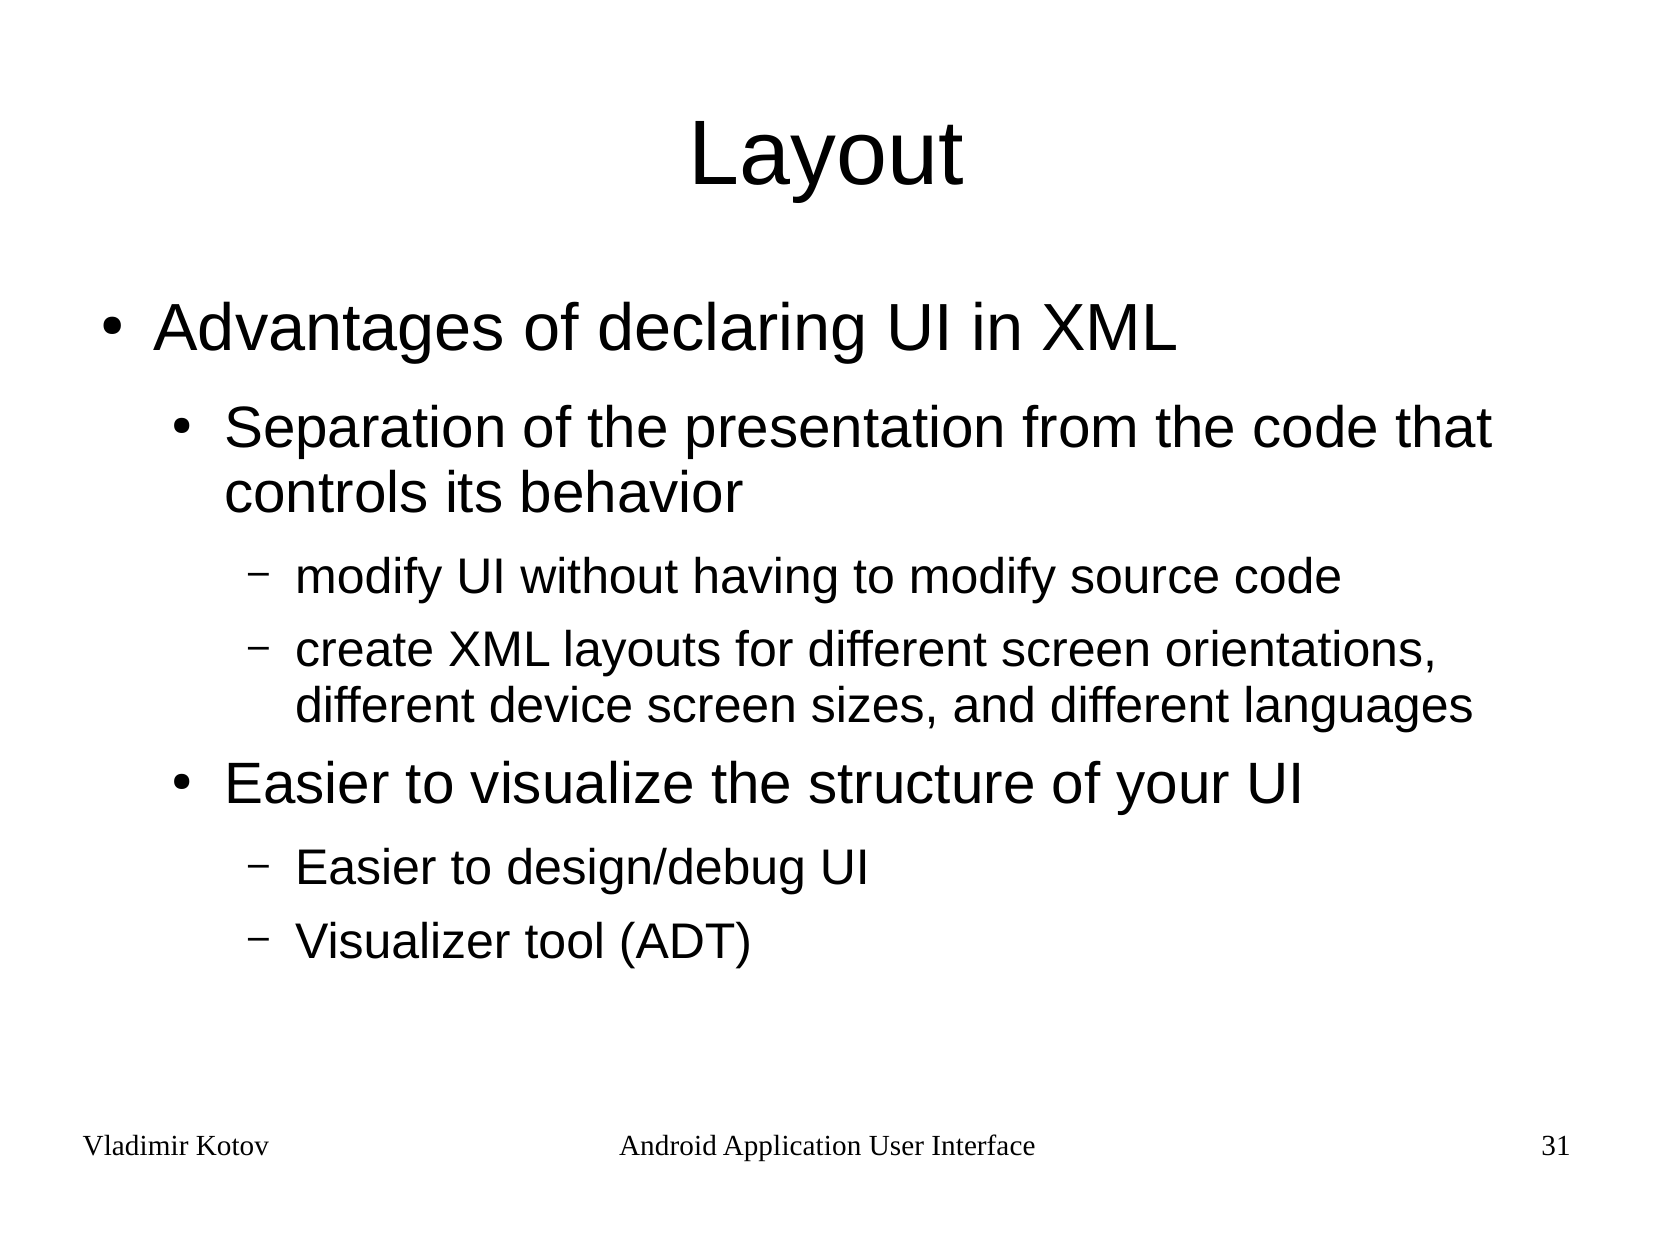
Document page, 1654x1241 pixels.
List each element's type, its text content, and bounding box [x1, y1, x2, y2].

list Advantages of declaring UI in XML Separation of the presentation from the code that controls its behavior modify UI without having to modify source code create XML layouts for different screen orientations, different device screen sizes, and different languages Easier to visualize the structure of your UI Easier to design/debug UI Visualizer tool (ADT) [82, 290, 1571, 1109]
title Layout [82, 56, 1571, 250]
